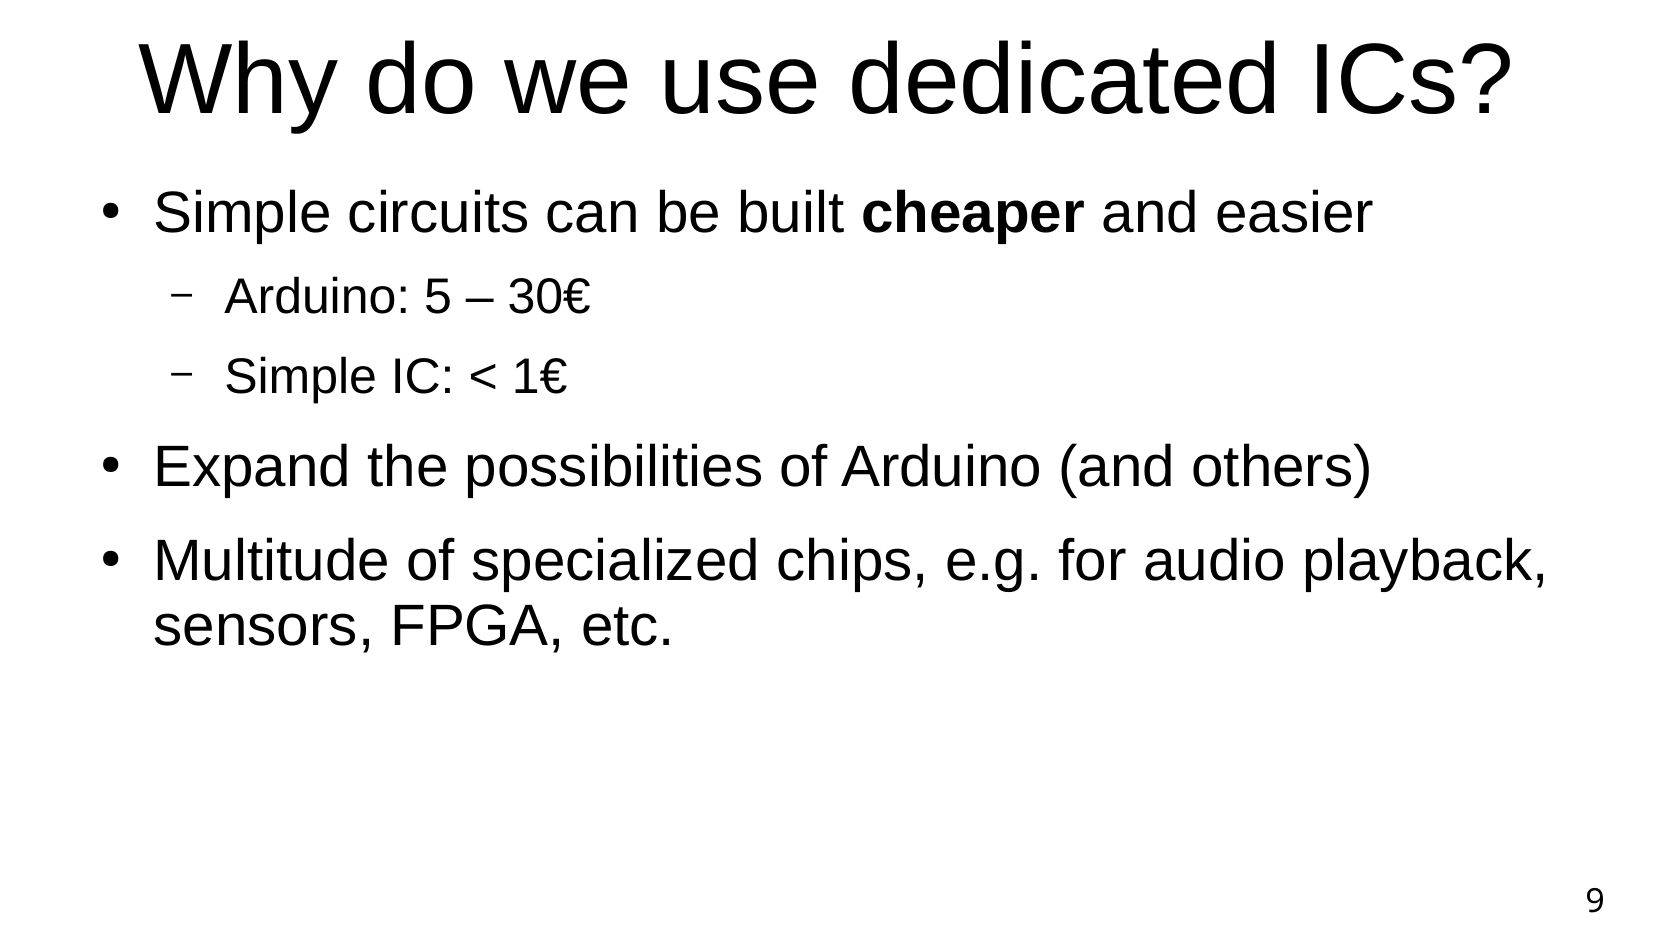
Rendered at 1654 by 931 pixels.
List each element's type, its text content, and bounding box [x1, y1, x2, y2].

title Why do we use dedicated ICs? [82, 1, 1571, 157]
list Simple circuits can be built cheaper and easier Arduino: 5 – 30€ Simple IC: < 1€ Expand the possibilities of Arduino (and others) Multitude of specialized chips, e.g. for audio playback, sensors, FPGA, etc. [82, 180, 1571, 811]
